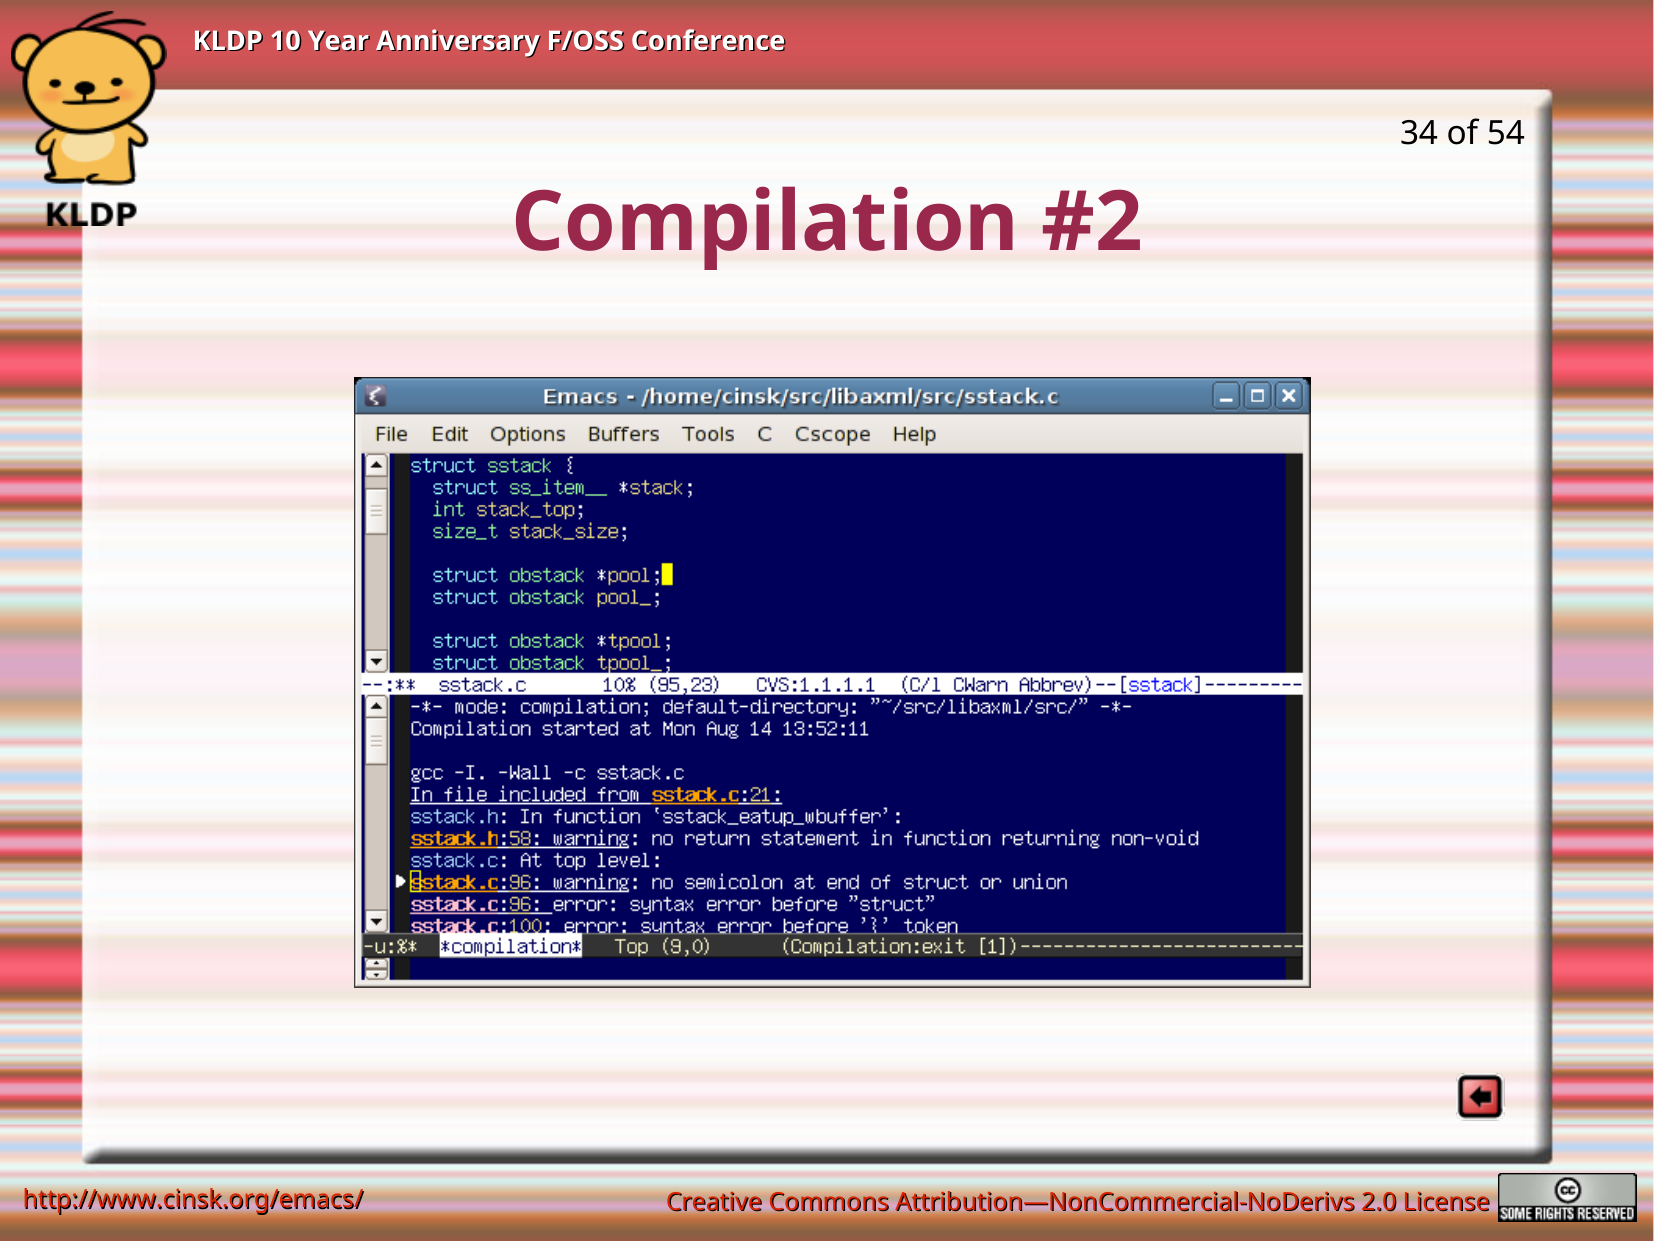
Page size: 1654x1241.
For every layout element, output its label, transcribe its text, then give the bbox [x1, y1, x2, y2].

title Compilation #2 [121, 114, 1534, 322]
picture [0, 0, 1654, 1241]
